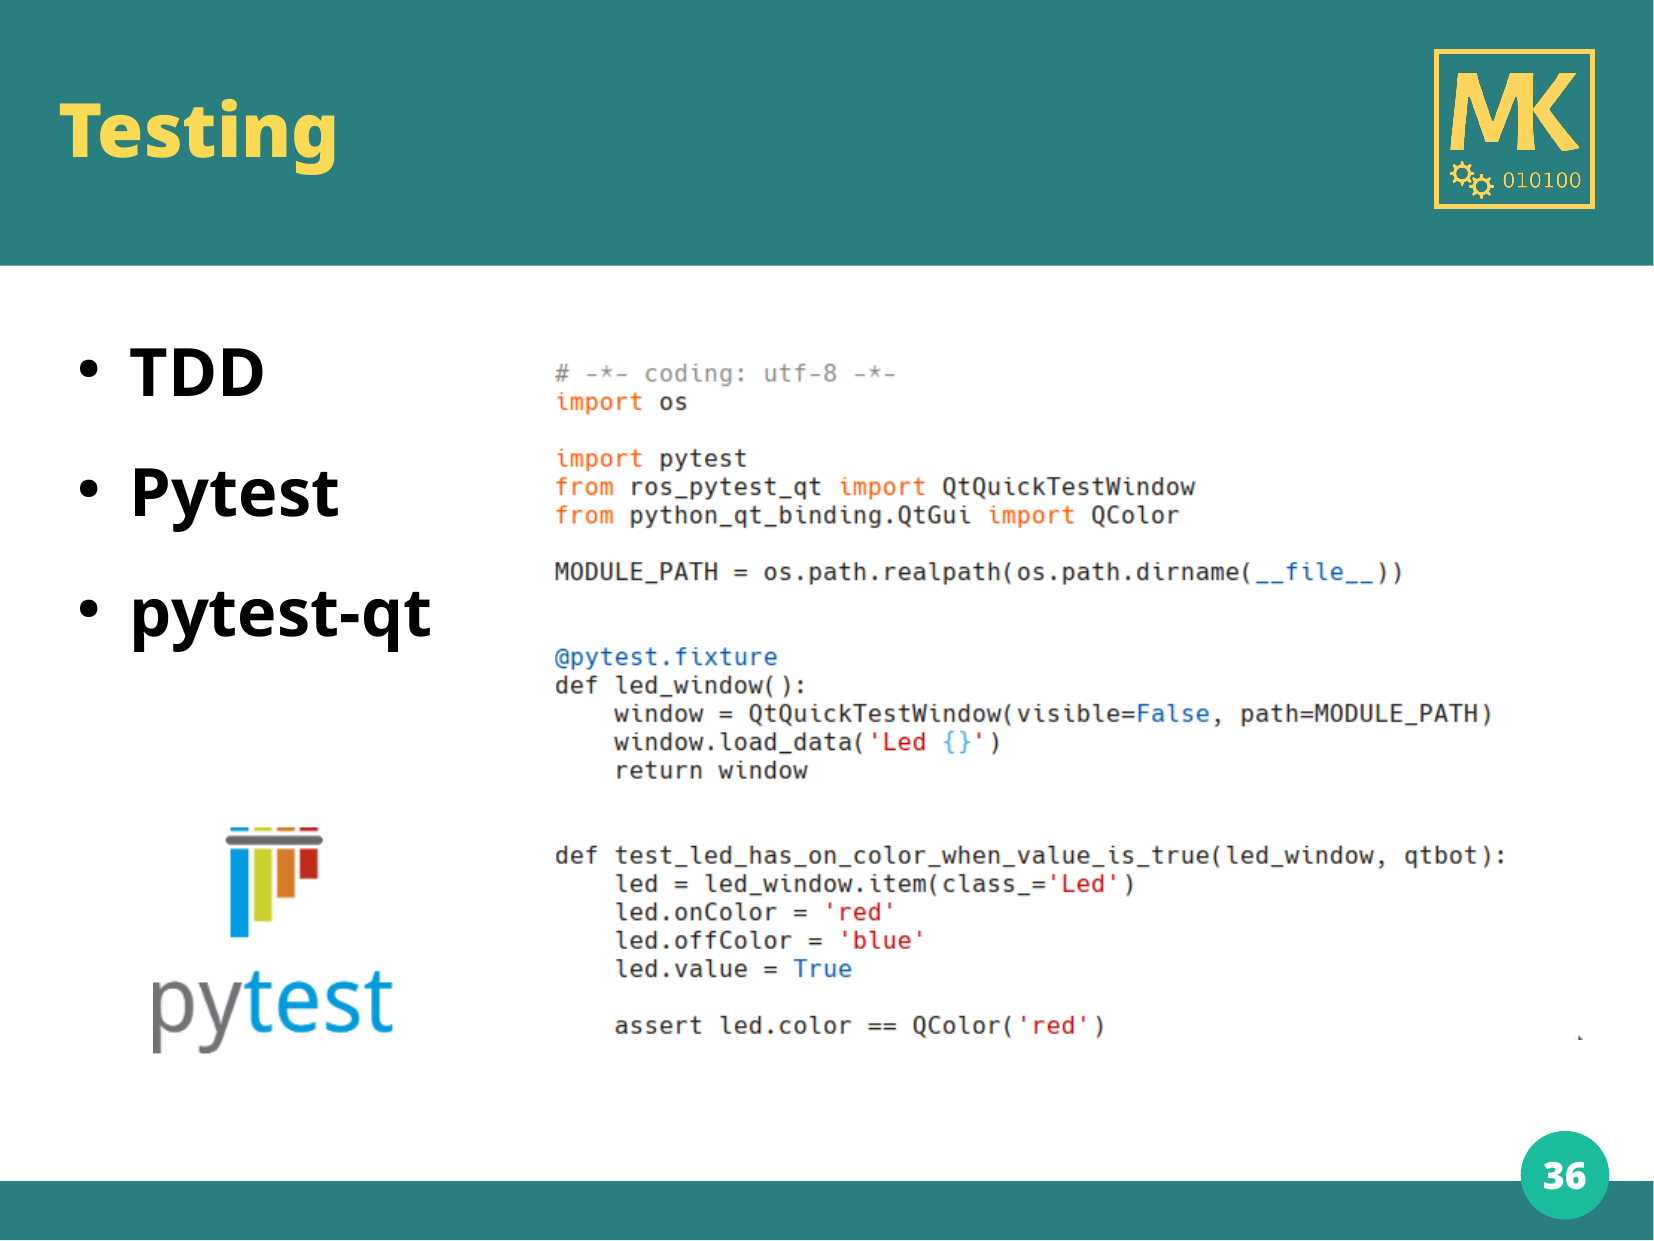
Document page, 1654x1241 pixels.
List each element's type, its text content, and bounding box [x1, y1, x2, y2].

picture [153, 826, 396, 1058]
title Testing [59, 49, 1595, 207]
list TDD Pytest pytest-qt [59, 324, 1595, 1152]
picture [555, 361, 1583, 1040]
